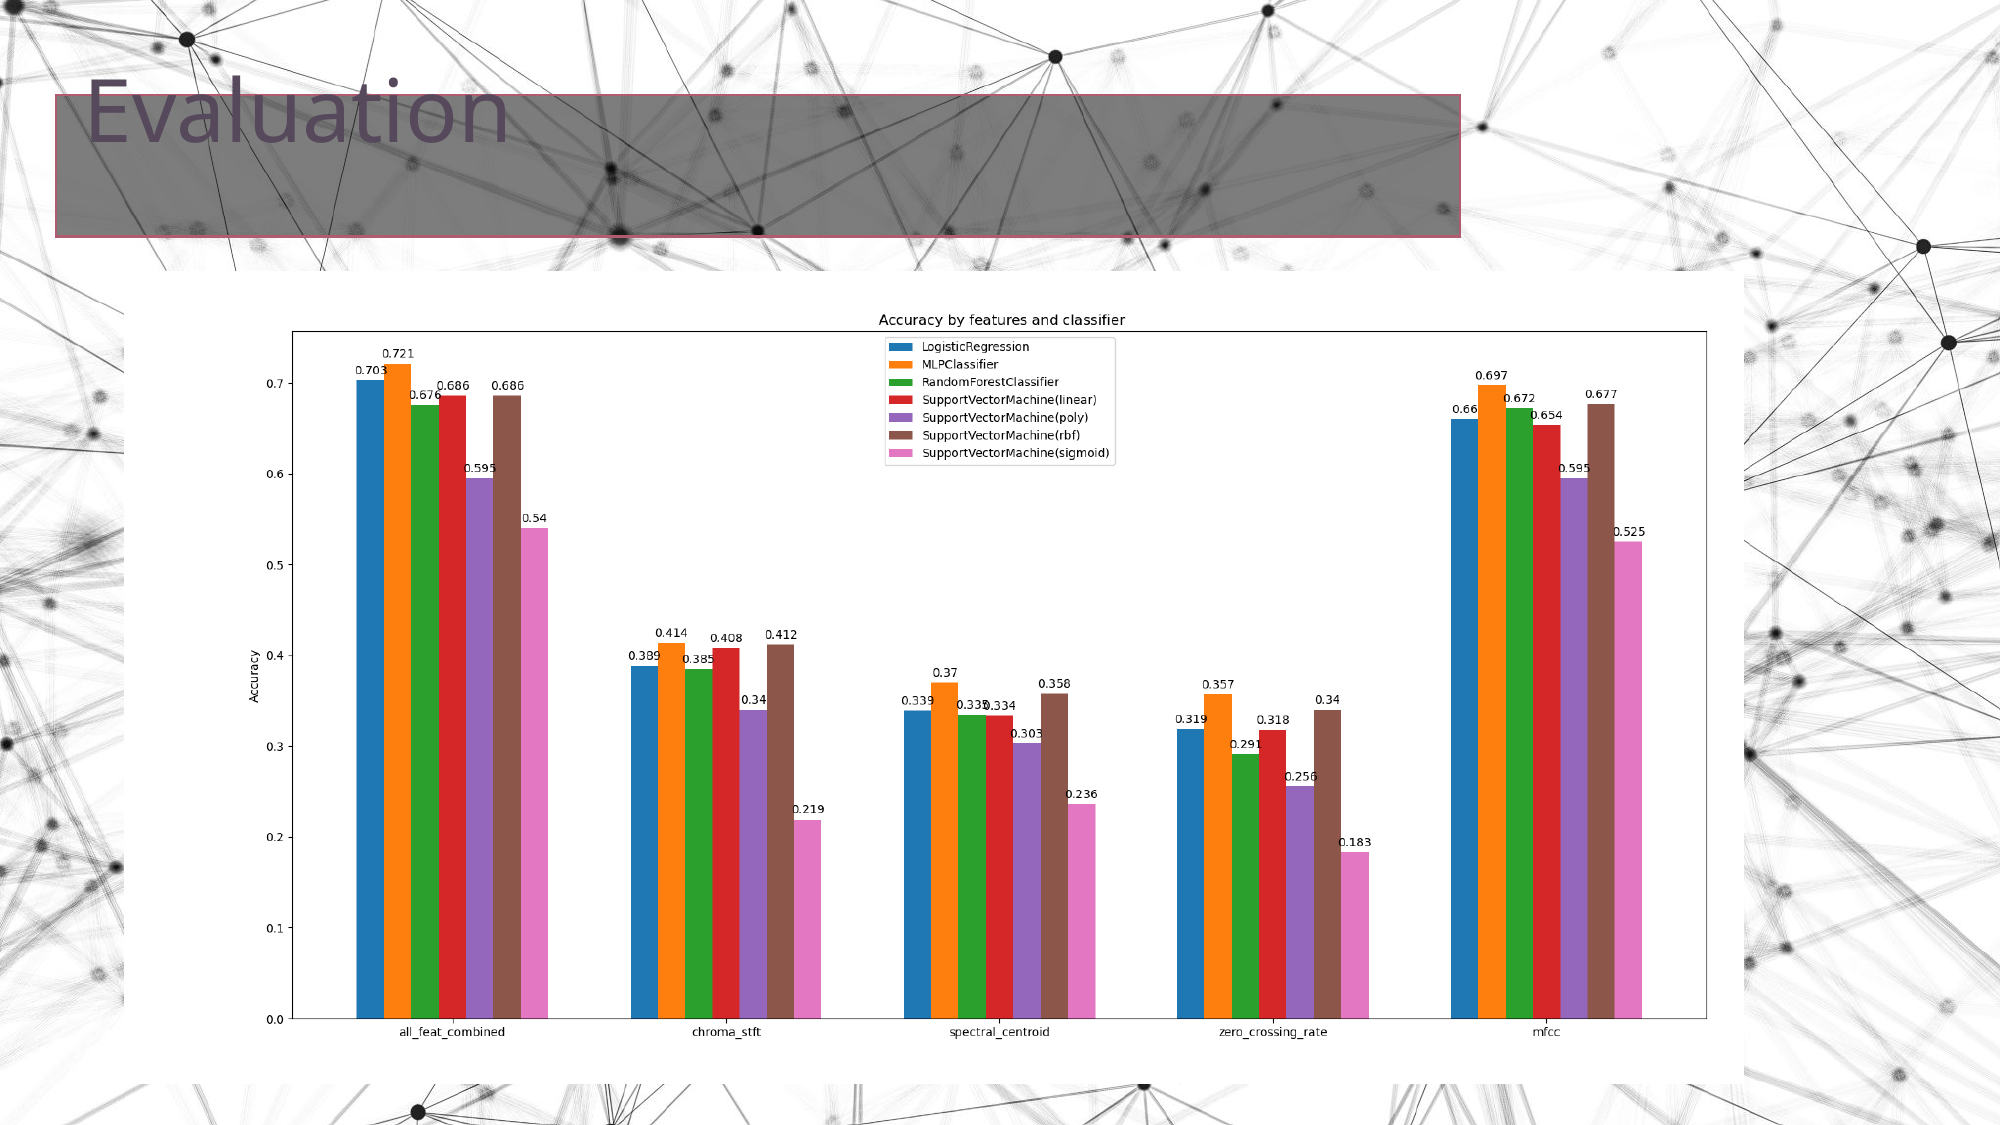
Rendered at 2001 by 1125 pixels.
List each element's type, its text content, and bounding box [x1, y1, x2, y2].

title Evaluation [68, 59, 1799, 278]
picture [0, 0, 2000, 1125]
text_box [55, 94, 68, 237]
